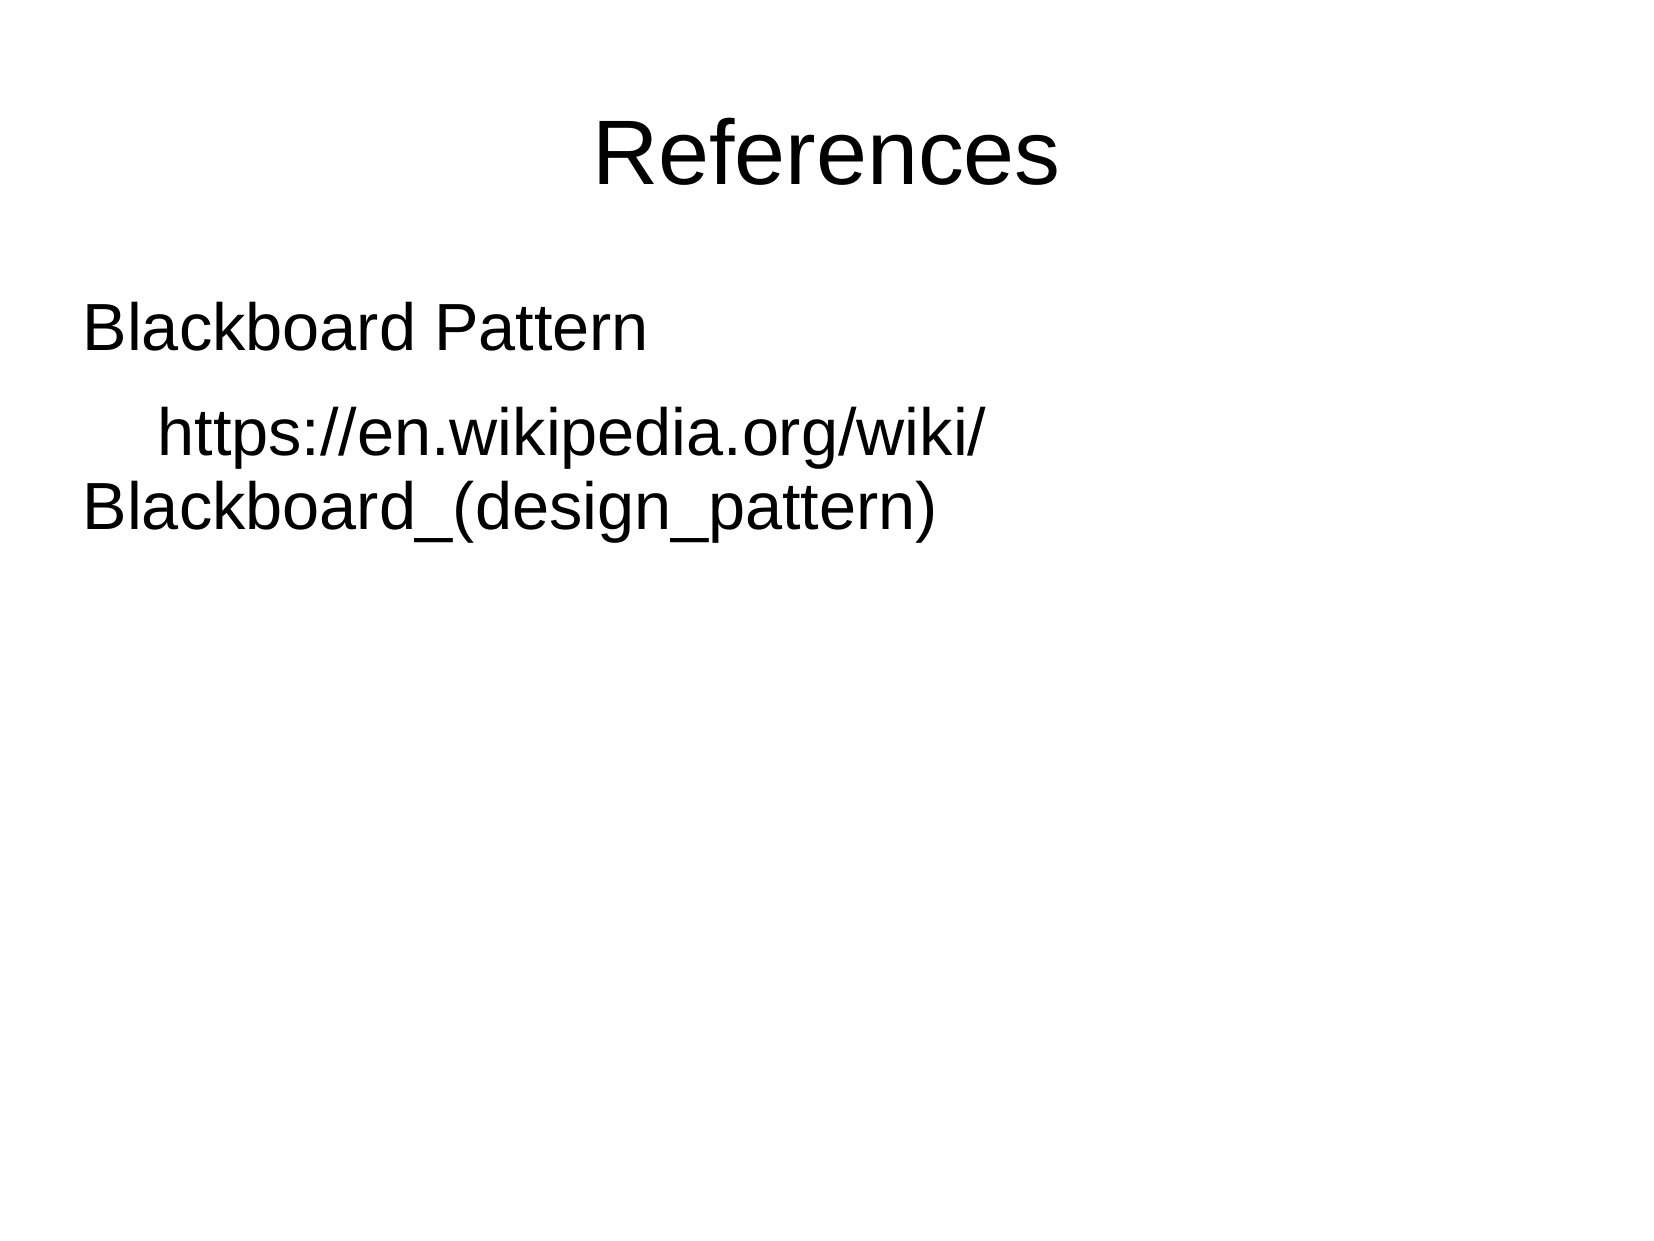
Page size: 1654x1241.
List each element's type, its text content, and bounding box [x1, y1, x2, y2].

title References [82, 49, 1571, 257]
list Blackboard Pattern https://en.wikipedia.org/wiki/Blackboard_(design_pattern) [82, 290, 1571, 1109]
